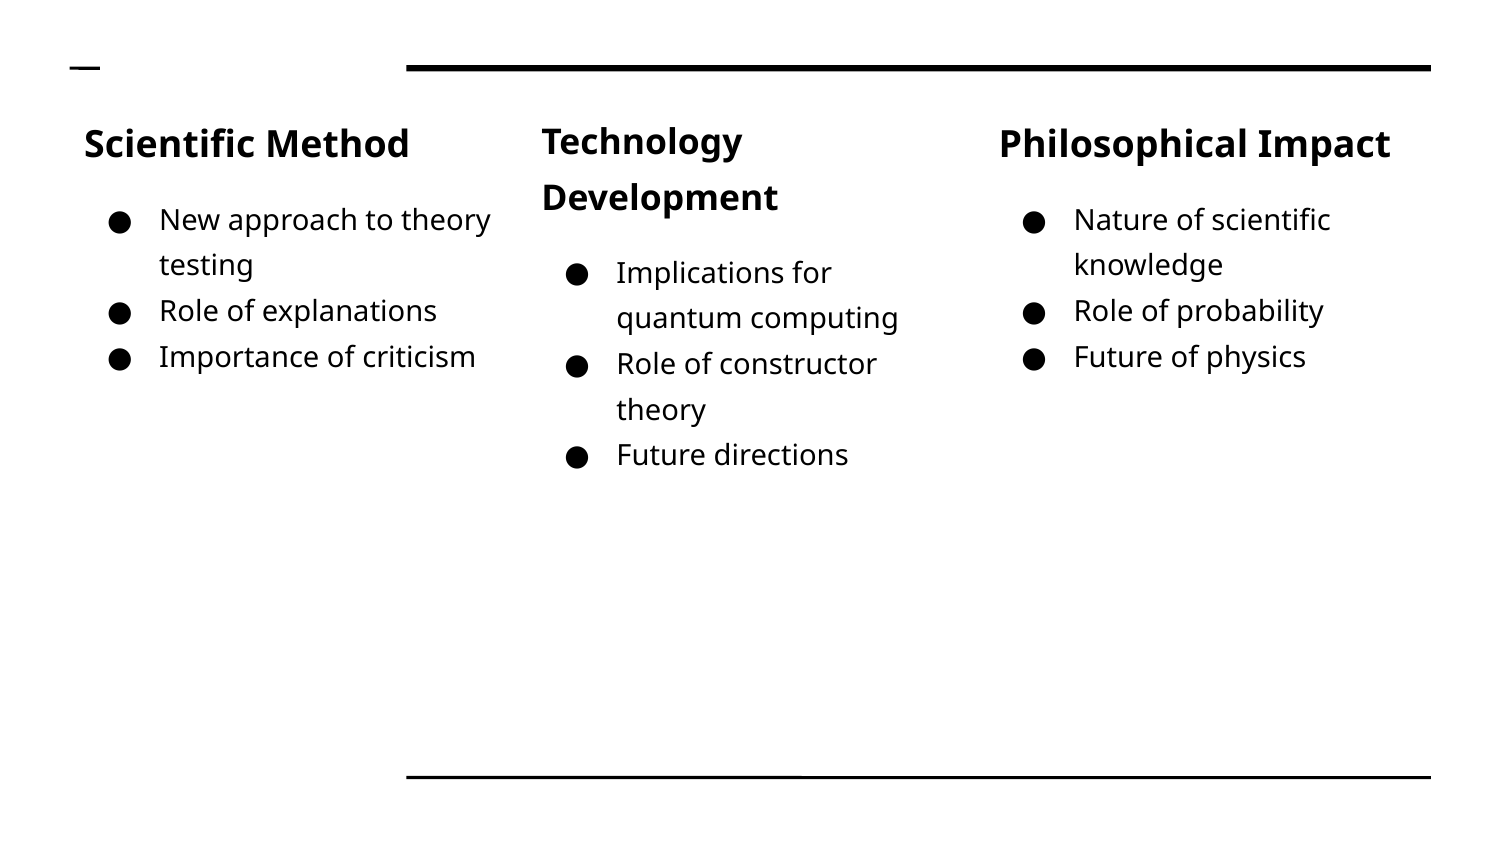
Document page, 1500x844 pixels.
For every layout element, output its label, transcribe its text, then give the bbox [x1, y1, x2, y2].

list Philosophical Impact Nature of scientific knowledge Role of probability Future of physics [983, 94, 1431, 756]
list Scientific Method New approach to theory testing Role of explanations Importance of criticism [69, 94, 517, 756]
list Technology Development Implications for quantum computing Role of constructor theory Future directions [526, 94, 974, 756]
